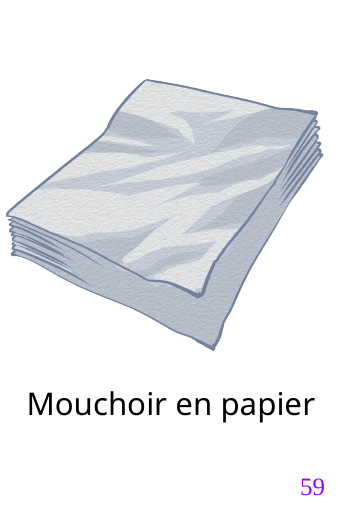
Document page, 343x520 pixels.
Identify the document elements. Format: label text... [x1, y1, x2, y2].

text_box Mouchoir en papier [0, 374, 343, 463]
picture [0, 38, 342, 381]
